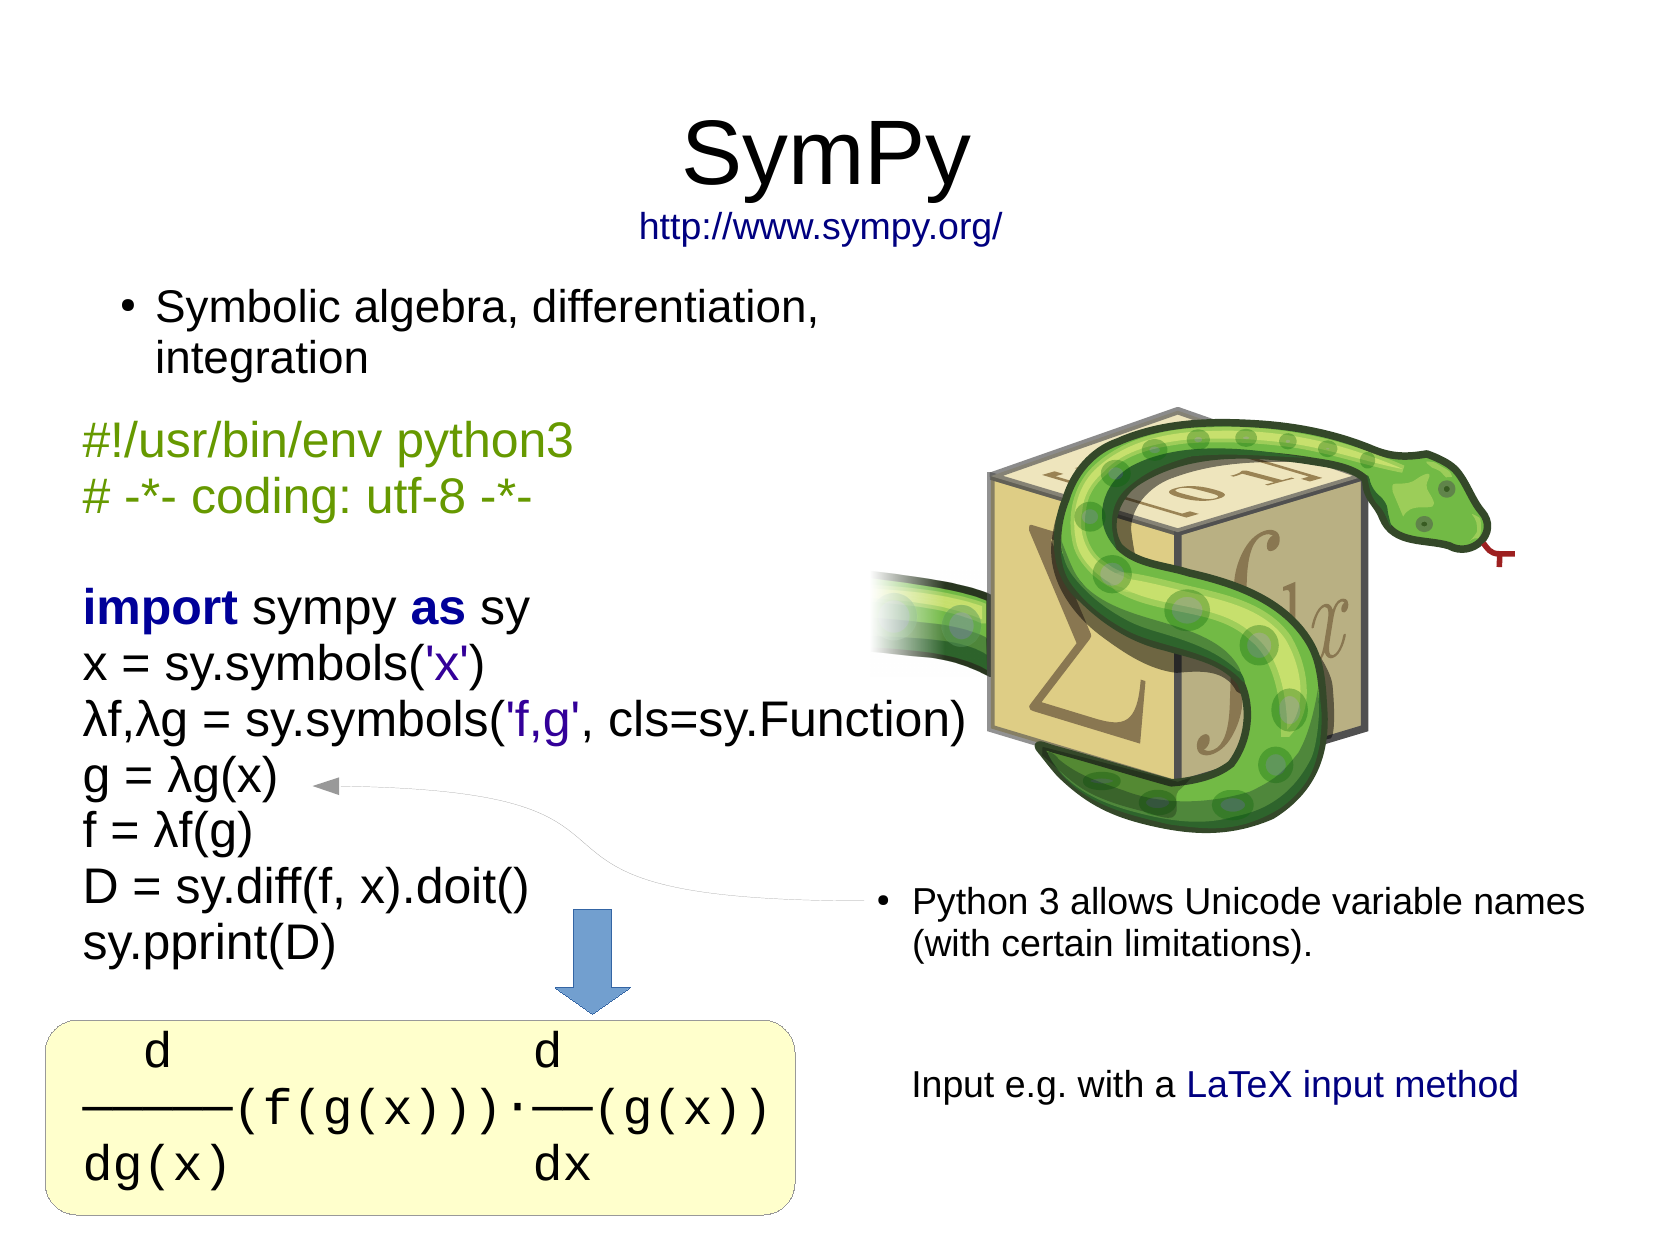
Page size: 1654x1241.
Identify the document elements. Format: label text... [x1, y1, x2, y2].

picture [1021, 407, 1516, 834]
text_box #!/usr/bin/env python3 # -*- coding: utf-8 -*- import sympy as sy x = sy.symbols('x') λf,λg = sy.symbols('f,g', cls=sy.Function) g = λg(x) f = λf(g) D = sy.diff(f, x).doit() sy.pprint(D) d d ─────(f(g(x)))⋅──(g(x)) dg(x) dx [67, 405, 1021, 1241]
text_box [45, 1021, 67, 1214]
text_box Symbolic algebra, differentiation, integration [105, 273, 841, 405]
text_box http://www.sympy.org/ [624, 198, 1030, 256]
text_box Python 3 allows Unicode variable names (with certain limitations). [861, 873, 1601, 972]
text_box [555, 909, 631, 1015]
title SymPy [82, 49, 1571, 257]
text_box Input e.g. with a LaTeX input method [896, 1055, 1591, 1155]
